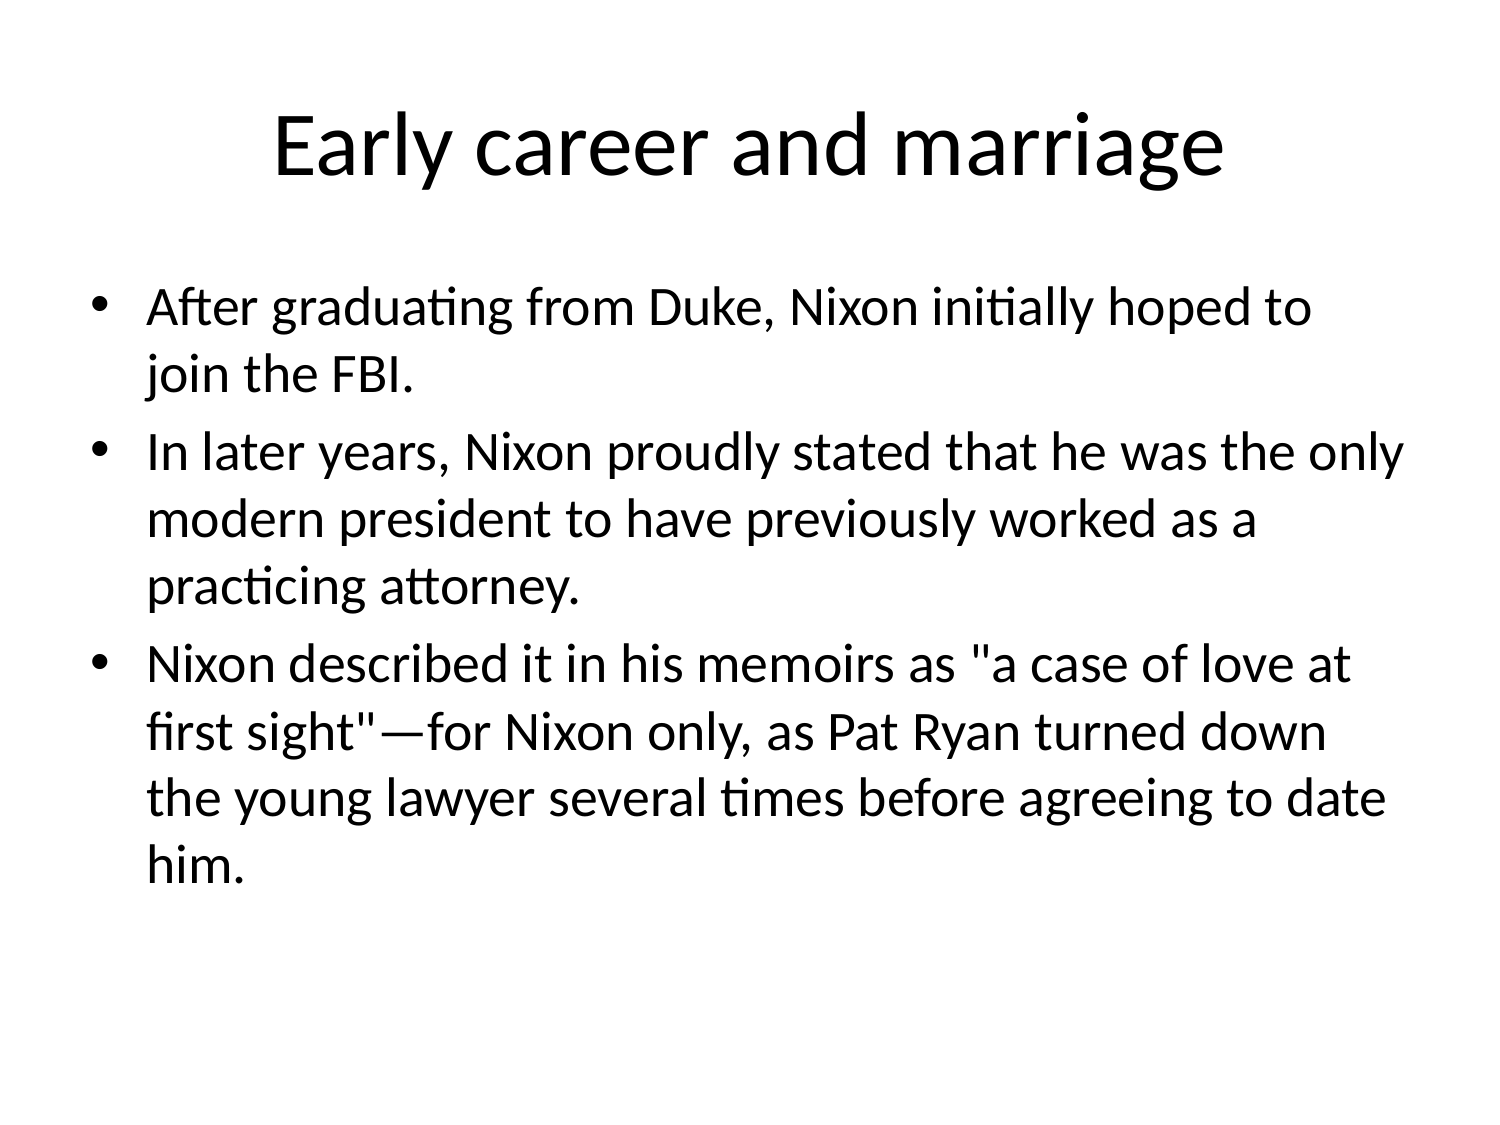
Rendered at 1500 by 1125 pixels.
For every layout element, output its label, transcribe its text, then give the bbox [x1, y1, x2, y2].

list After graduating from Duke, Nixon initially hoped to join the FBI. In later years, Nixon proudly stated that he was the only modern president to have previously worked as a practicing attorney. Nixon described it in his memoirs as "a case of love at first sight"—for Nixon only, as Pat Ryan turned down the young lawyer several times before agreeing to date him. [75, 262, 1425, 1005]
title Early career and marriage [75, 45, 1425, 233]
